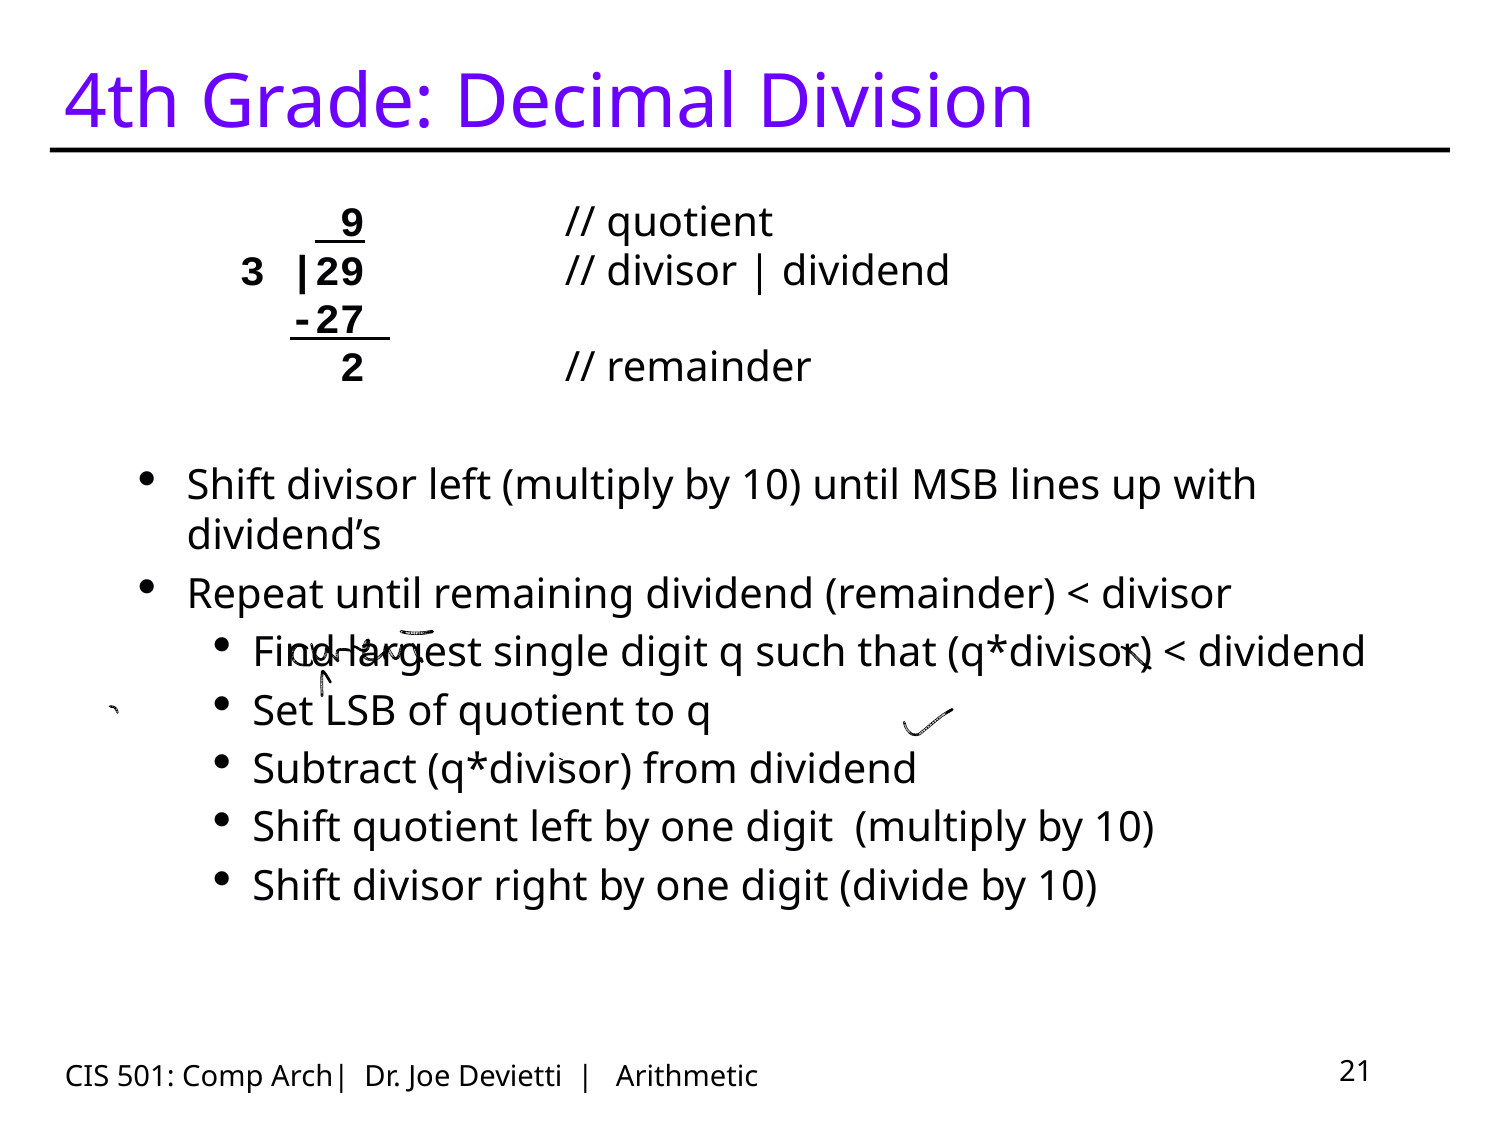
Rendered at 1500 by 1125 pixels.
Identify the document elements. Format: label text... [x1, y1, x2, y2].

text_box 9 // quotient 3 |29 // divisor | dividend -27 2 // remainder Shift divisor left (multiply by 10) until MSB lines up with dividend’s Repeat until remaining dividend (remainder) < divisor Find largest single digit q such that (q*divisor) < dividend Set LSB of quotient to q Subtract (q*divisor) from dividend Shift quotient left by one digit (multiply by 10) Shift divisor right by one digit (divide by 10) [49, 187, 1450, 1025]
picture [288, 626, 438, 701]
picture [105, 702, 122, 716]
picture [557, 756, 566, 762]
picture [1117, 643, 1155, 673]
text_box CIS 501: Comp Arch| Dr. Joe Devietti | Arithmetic [49, 1049, 988, 1100]
picture [900, 705, 957, 739]
text_box 4th Grade: Decimal Division [49, 37, 1363, 150]
text_box <number> [1074, 1049, 1388, 1100]
